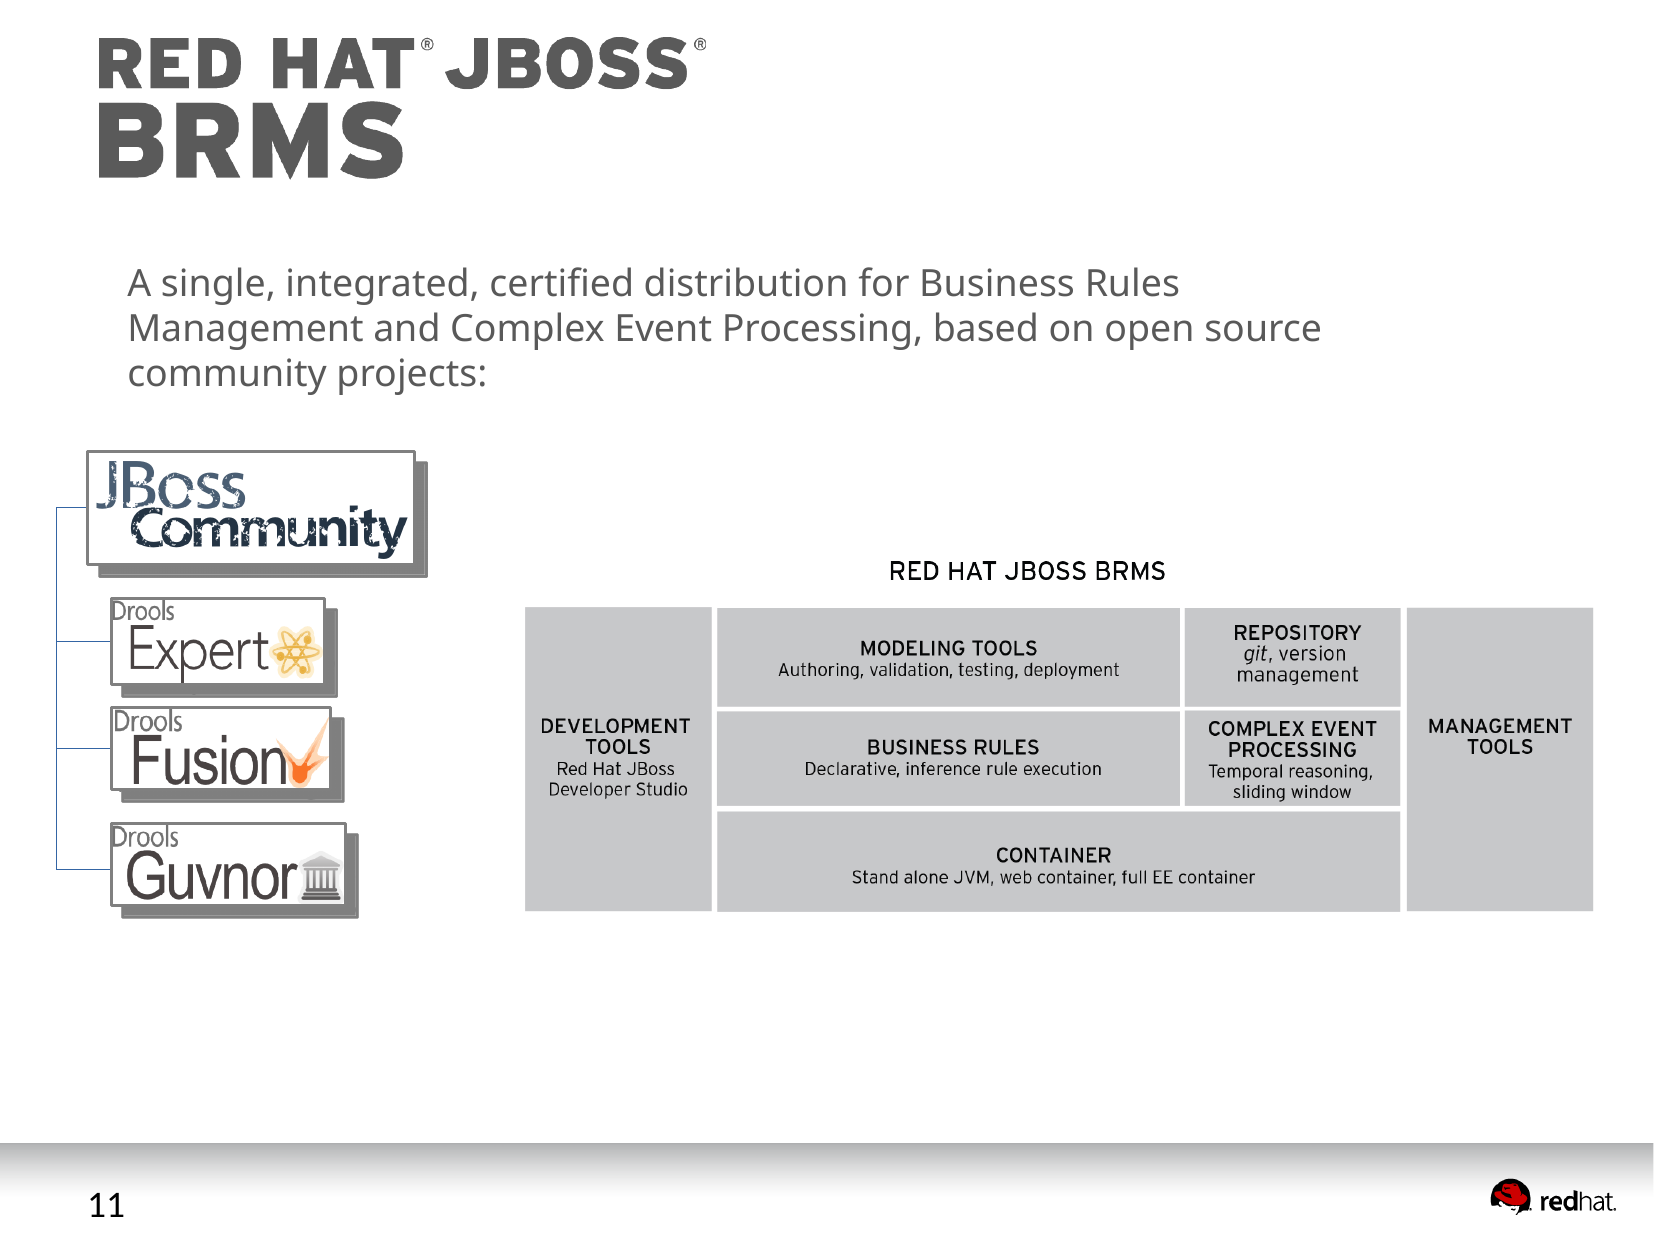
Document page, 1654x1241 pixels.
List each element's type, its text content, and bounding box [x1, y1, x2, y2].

picture [112, 600, 323, 683]
picture [0, 1143, 1654, 1241]
text_box A single, integrated, certified distribution for Business Rules Management and Complex Event Processing, based on open source community projects: [112, 251, 1388, 402]
picture [112, 825, 344, 904]
picture [89, 452, 413, 563]
picture [99, 37, 706, 180]
picture [112, 708, 330, 788]
picture [505, 501, 1613, 913]
